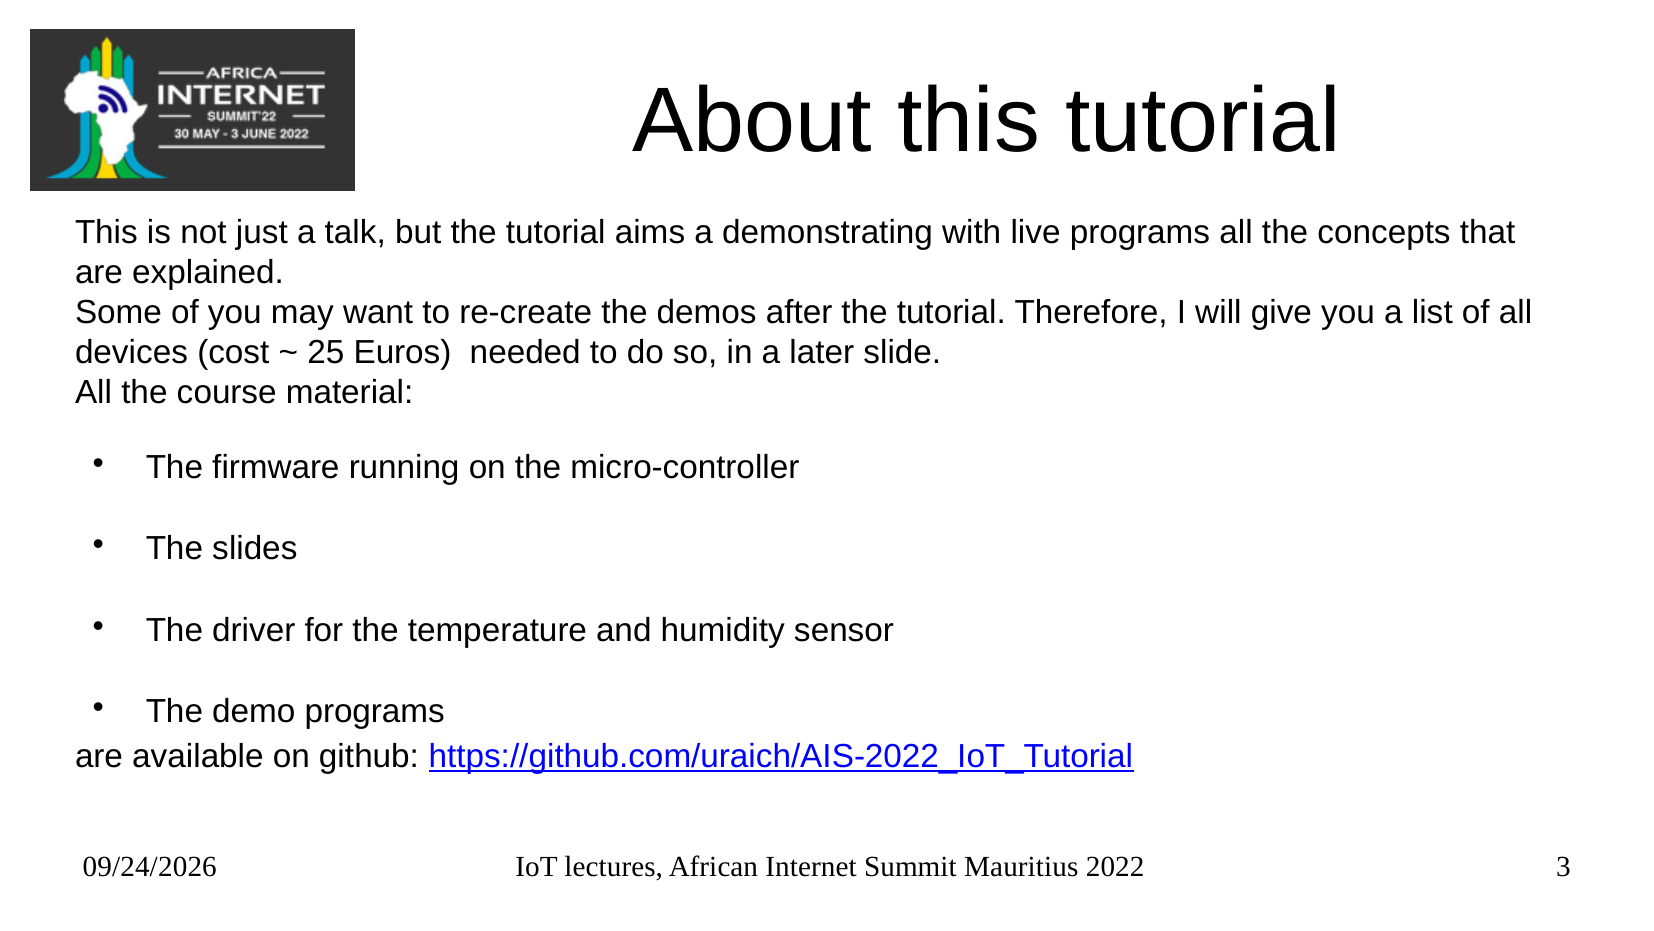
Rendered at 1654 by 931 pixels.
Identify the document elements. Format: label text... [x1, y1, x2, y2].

list This is not just a talk, but the tutorial aims a demonstrating with live programs all the concepts that are explained. Some of you may want to re-create the demos after the tutorial. Therefore, I will give you a list of all devices (cost ~ 25 Euros) needed to do so, in a later slide. All the course material: The firmware running on the micro-controller The slides The driver for the temperature and humidity sensor The demo programs are available on github: https://github.com/uraich/AIS-2022_IoT_Tutorial [75, 210, 1564, 825]
picture [30, 29, 355, 191]
title About this tutorial [403, 37, 1571, 193]
